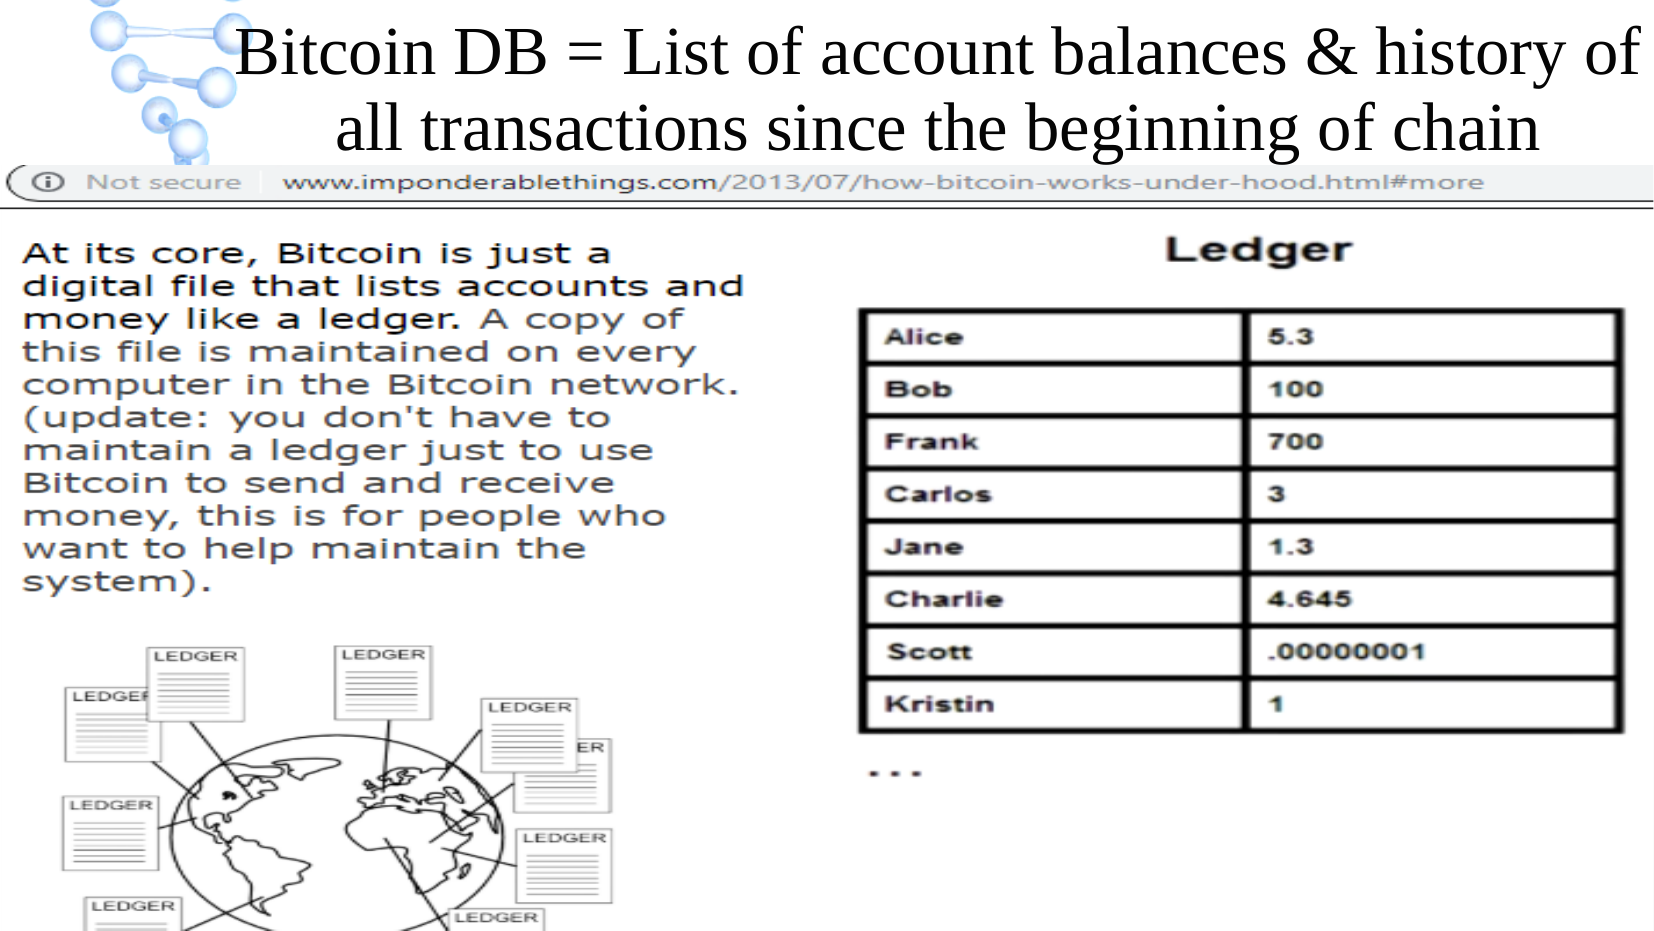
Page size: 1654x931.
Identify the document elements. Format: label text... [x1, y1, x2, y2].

picture [0, 0, 1654, 931]
title Bitcoin DB = List of account balances & history of all transactions since the beginning of chain [224, 0, 1654, 165]
